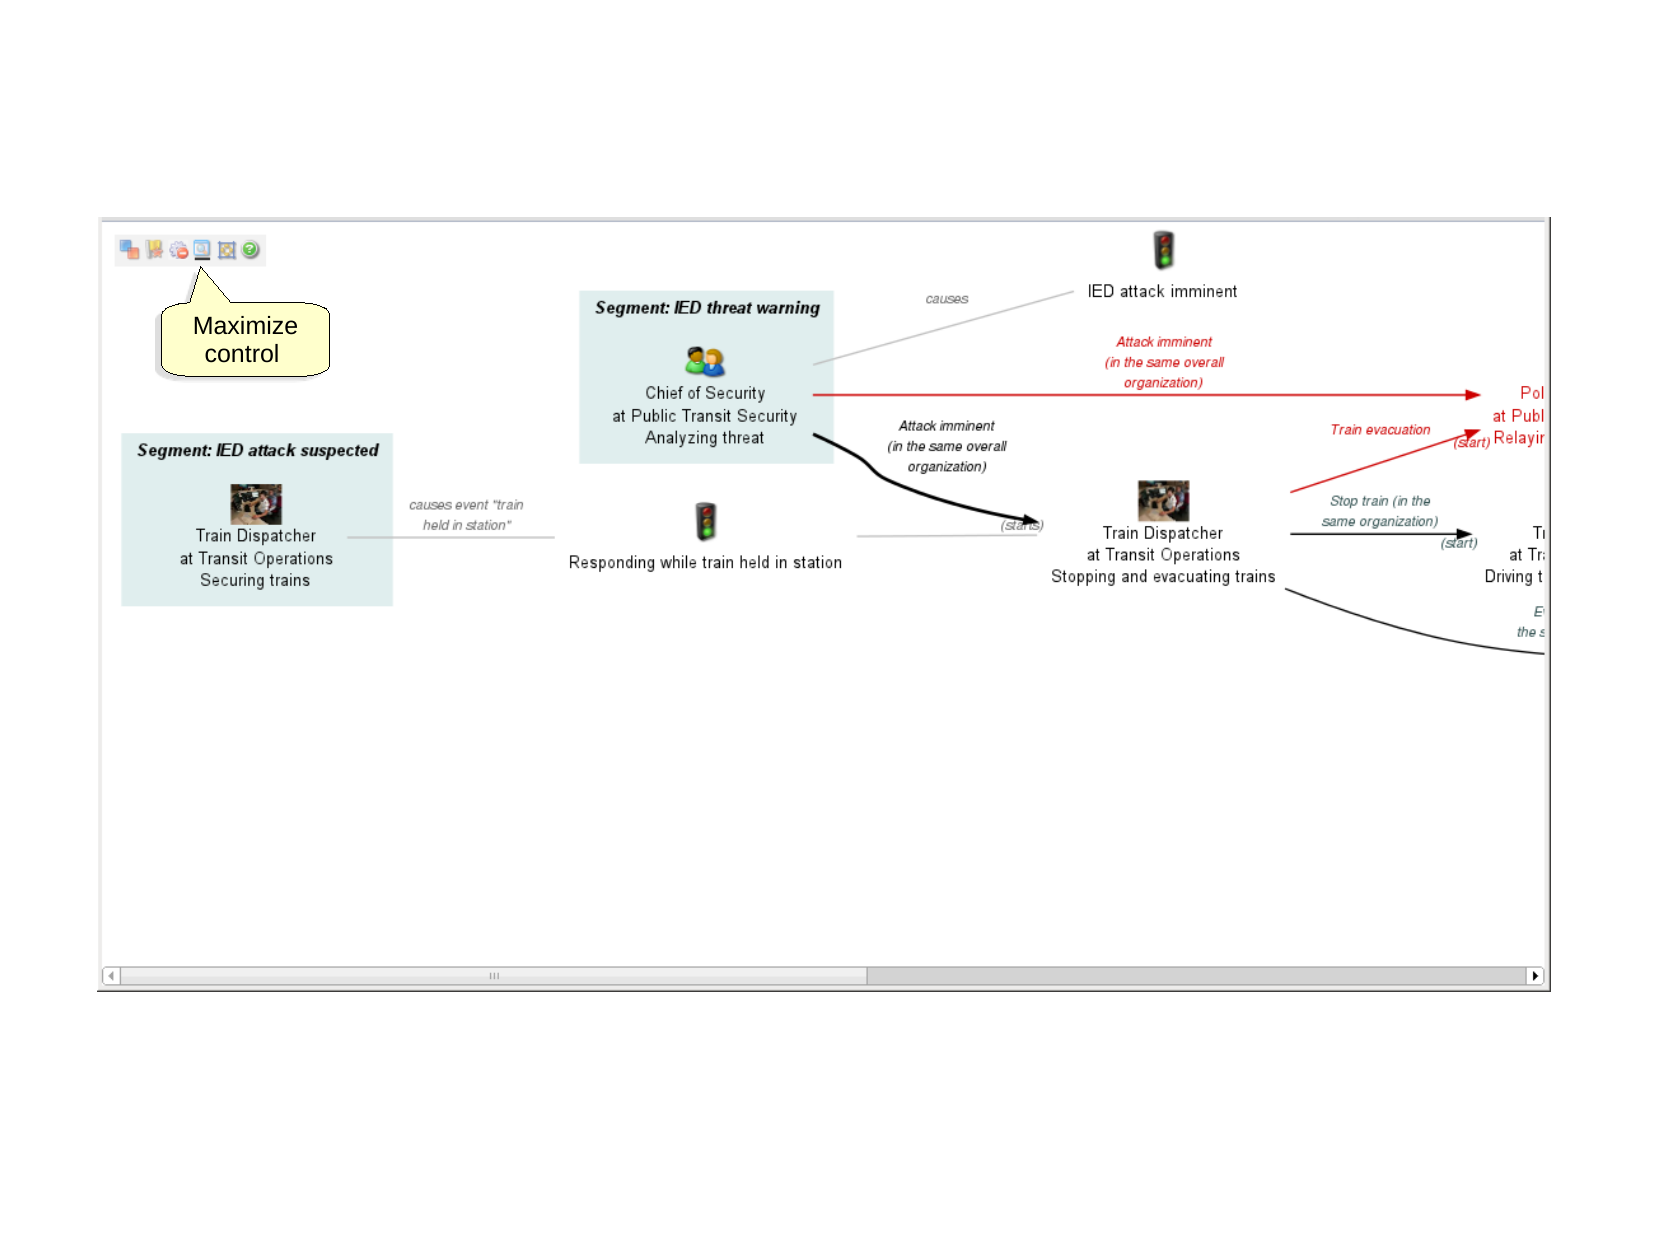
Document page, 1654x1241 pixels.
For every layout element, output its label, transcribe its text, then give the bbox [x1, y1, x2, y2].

text_box Maximize control [161, 266, 330, 377]
picture [97, 217, 1551, 992]
